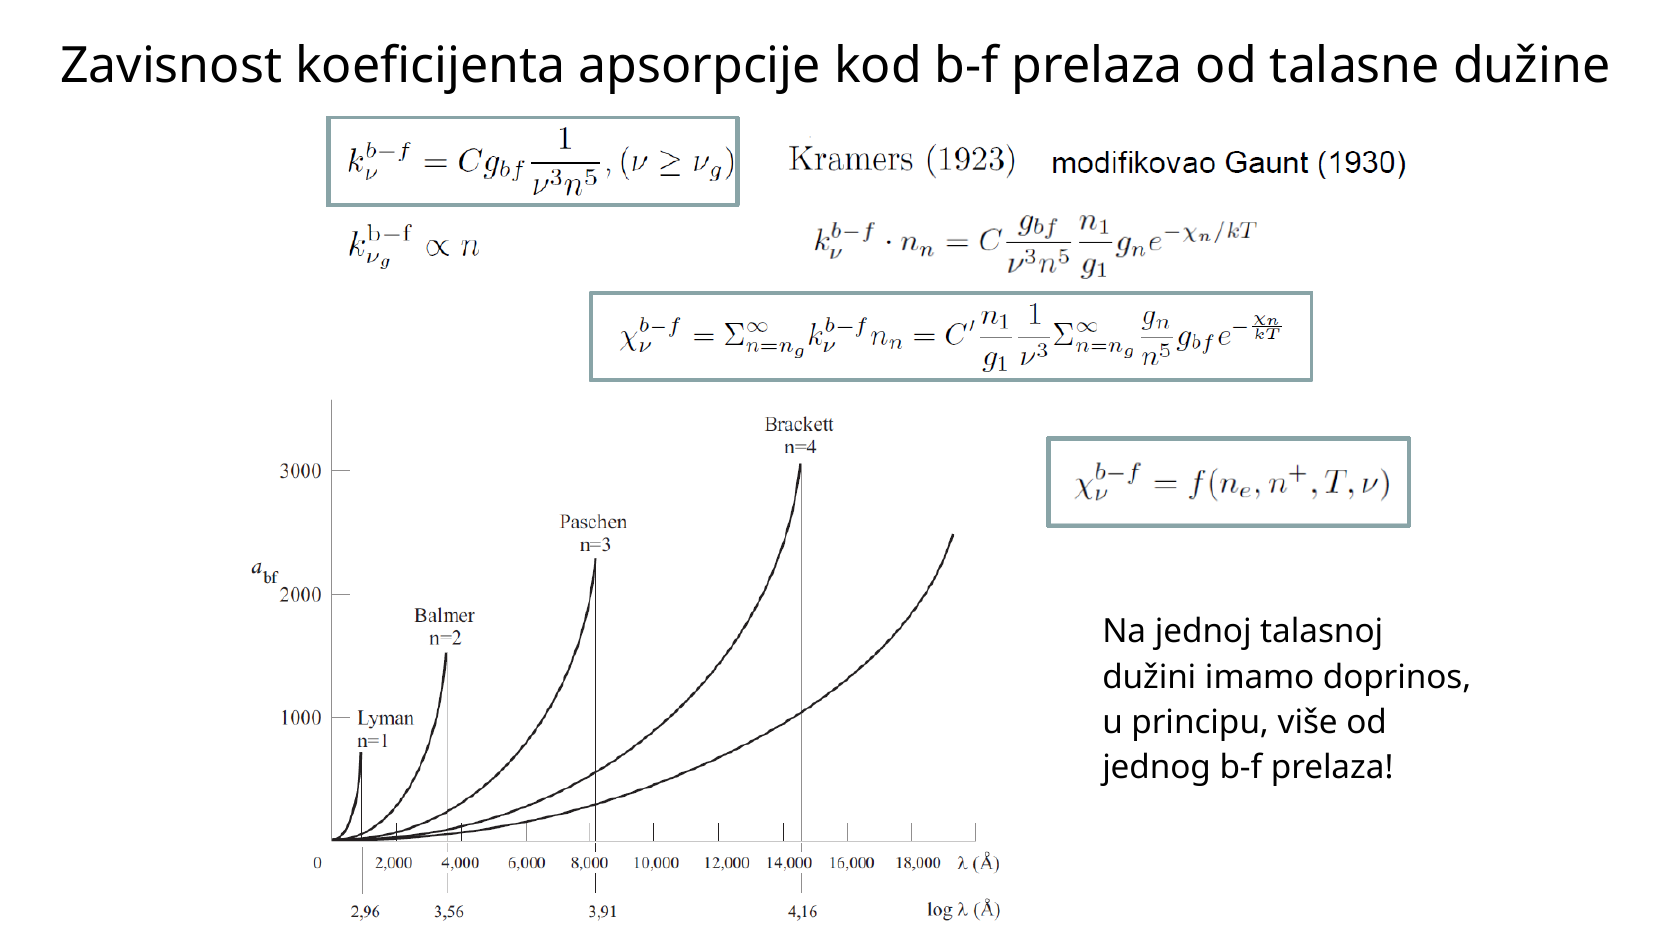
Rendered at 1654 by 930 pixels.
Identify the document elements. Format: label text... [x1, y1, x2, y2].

text_box Na jednoj talasnoj dužini imamo doprinos, u principu, više od jednog b-f prelaza! [1087, 600, 1501, 772]
picture [225, 99, 1426, 930]
title Zavisnost koeficijenta apsorpcije kod b-f prelaza od talasne dužine [59, 13, 1648, 113]
picture [1175, 772, 1185, 776]
